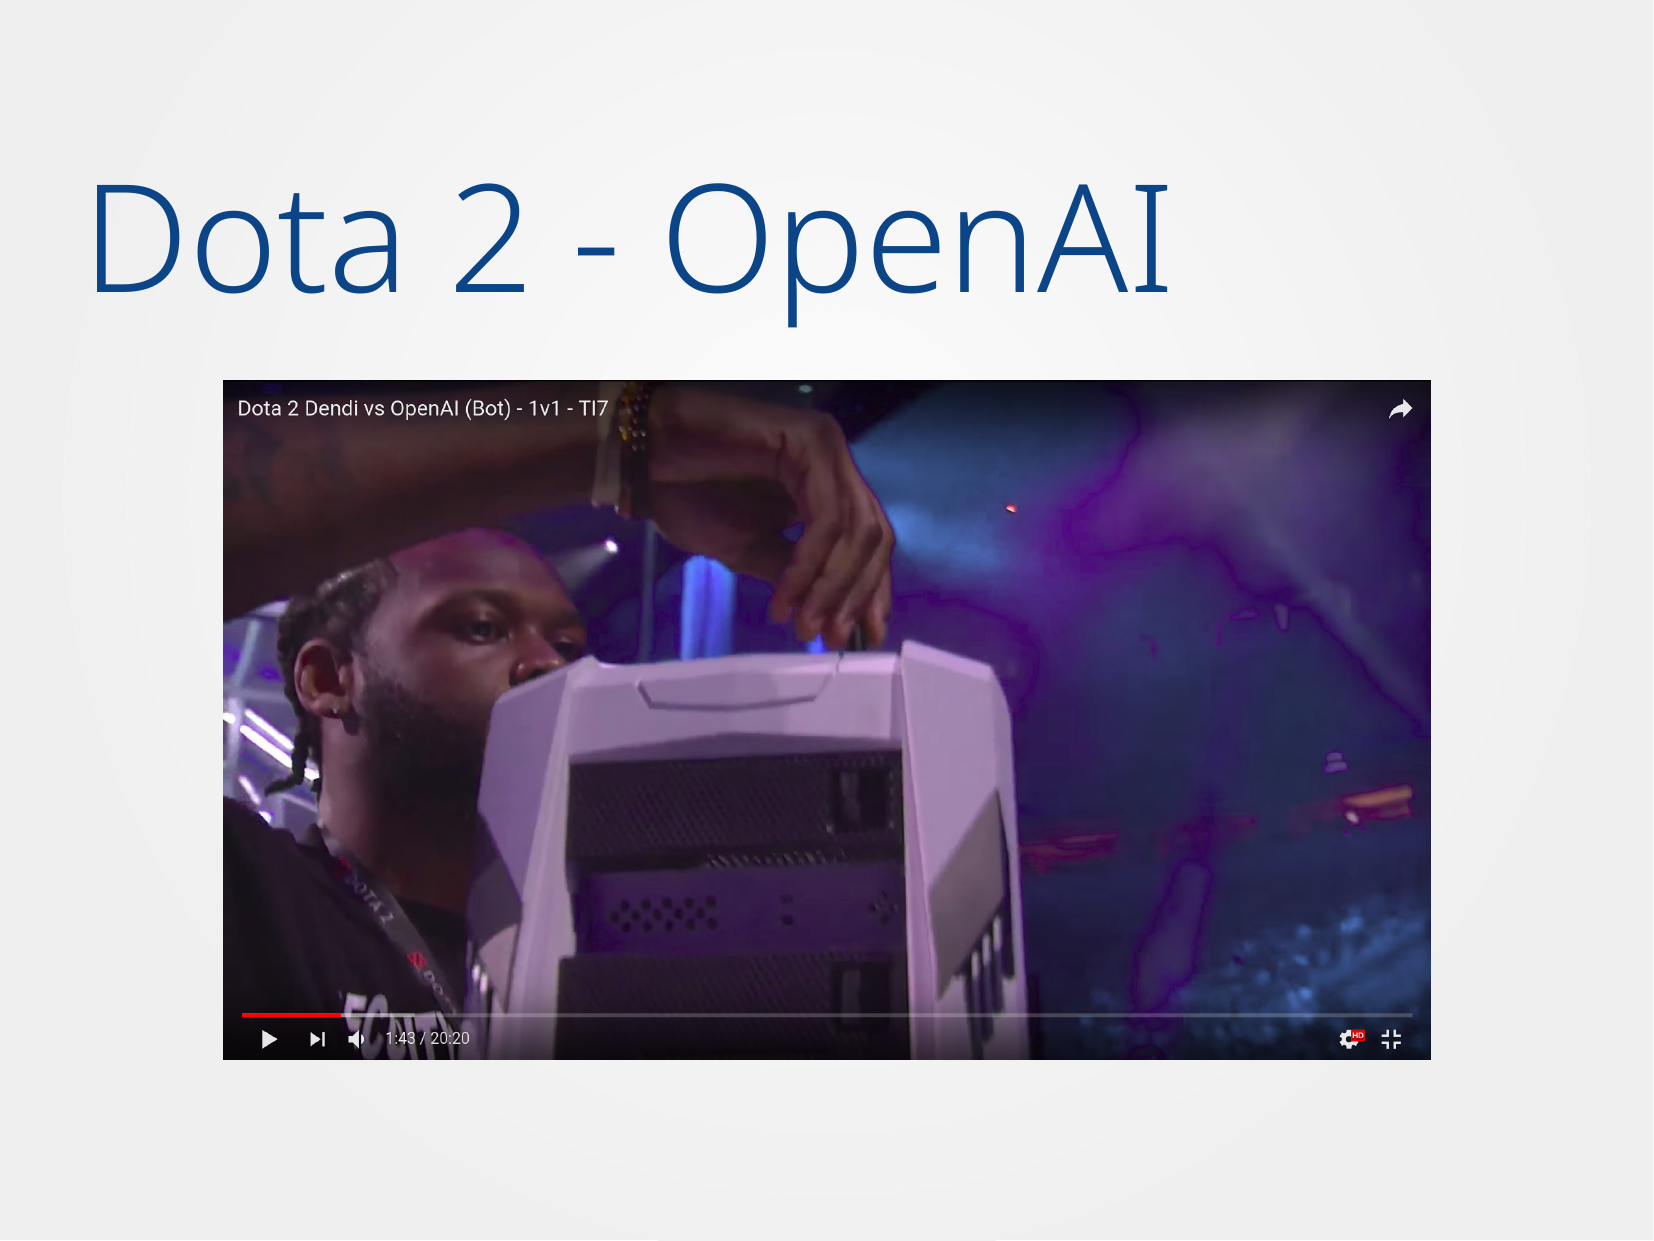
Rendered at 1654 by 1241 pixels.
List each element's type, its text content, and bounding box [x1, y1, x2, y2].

picture [223, 380, 1431, 1060]
title Dota 2 - OpenAI [82, 80, 1654, 337]
